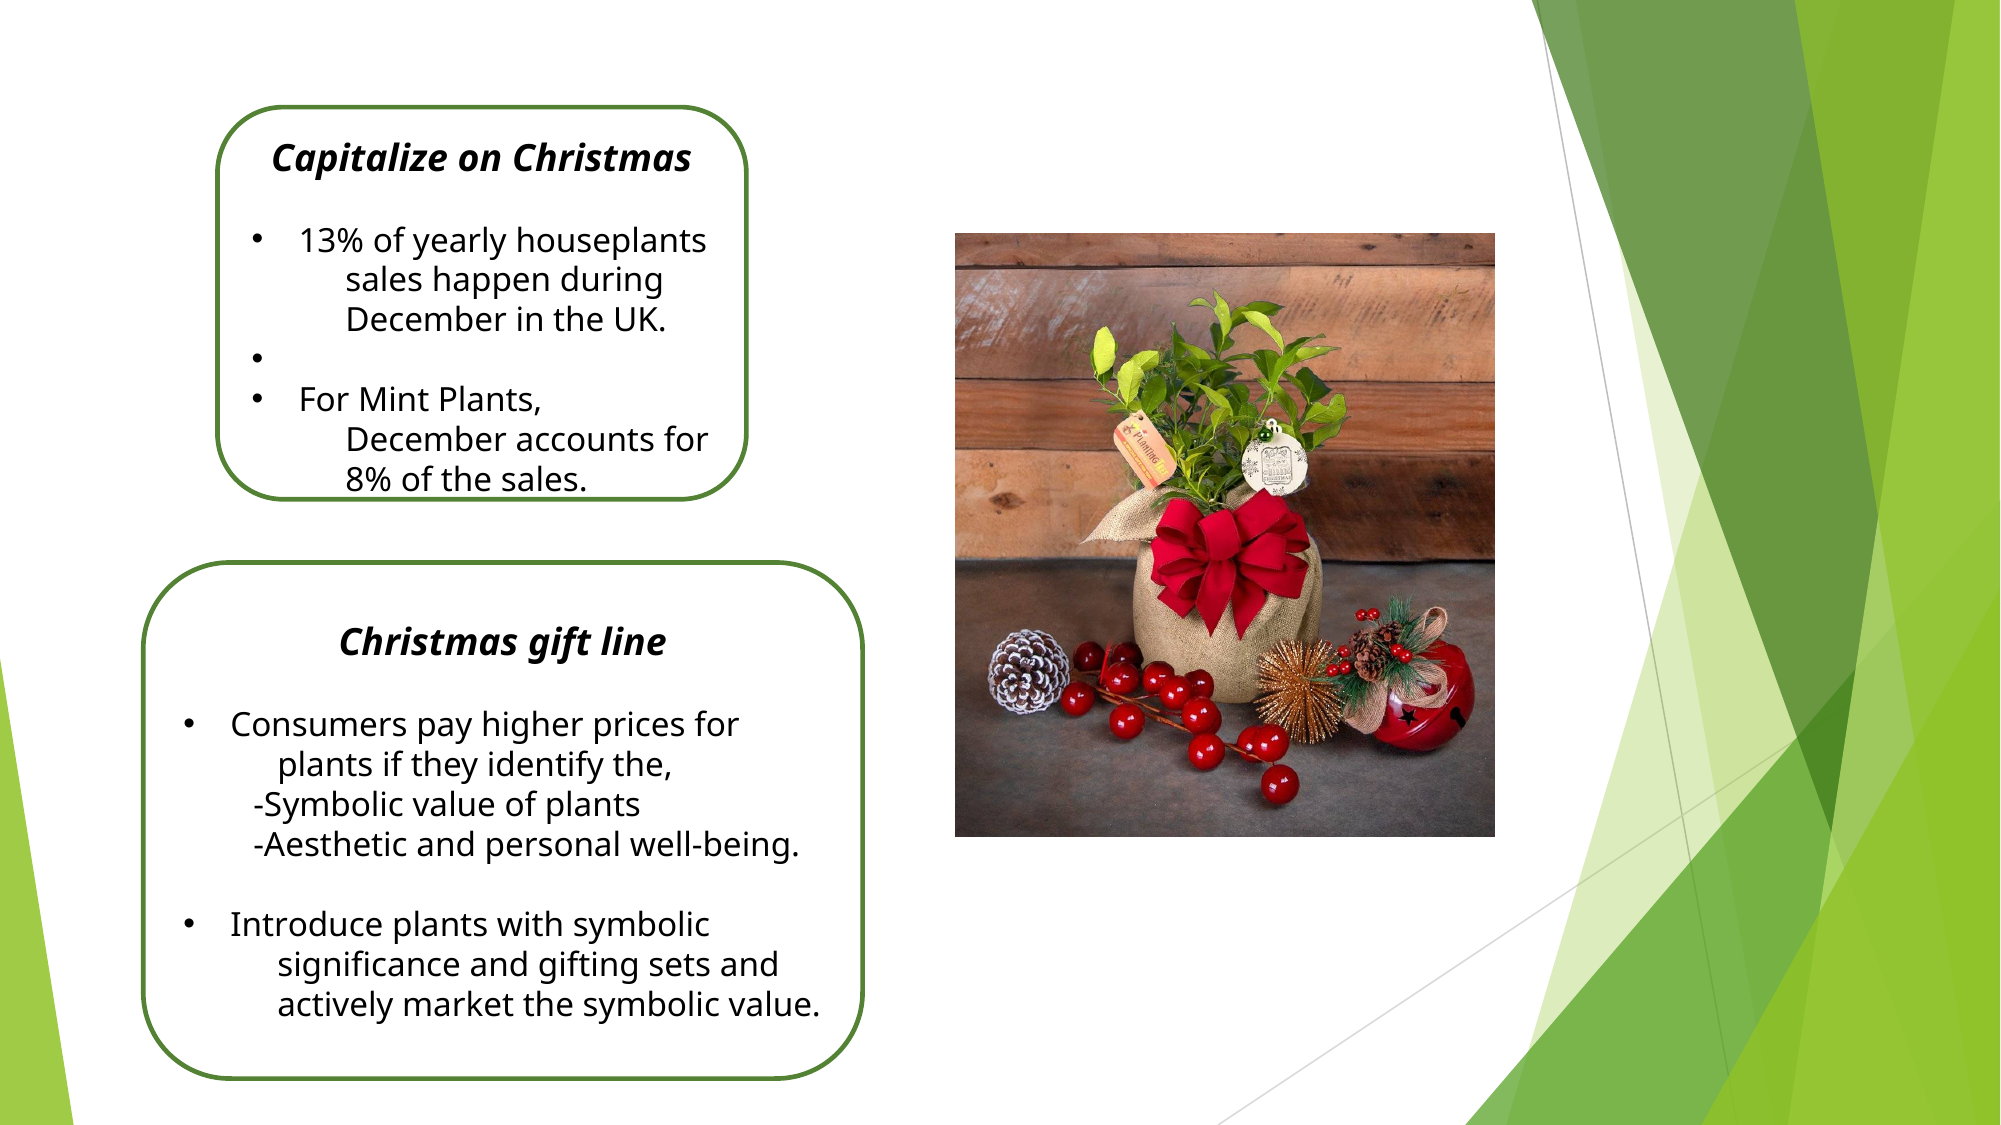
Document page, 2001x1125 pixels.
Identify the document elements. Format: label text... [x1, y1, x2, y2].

text_box Capitalize on Christmas 13% of yearly houseplants sales happen during December in the UK. For Mint Plants, December accounts for 8% of the sales. [217, 107, 747, 500]
text_box Christmas gift line Consumers pay higher prices for plants if they identify the, -Symbolic value of plants -Aesthetic and personal well-being. Introduce plants with symbolic significance and gifting sets and actively market the symbolic value. [143, 562, 863, 1079]
picture [955, 233, 1495, 837]
